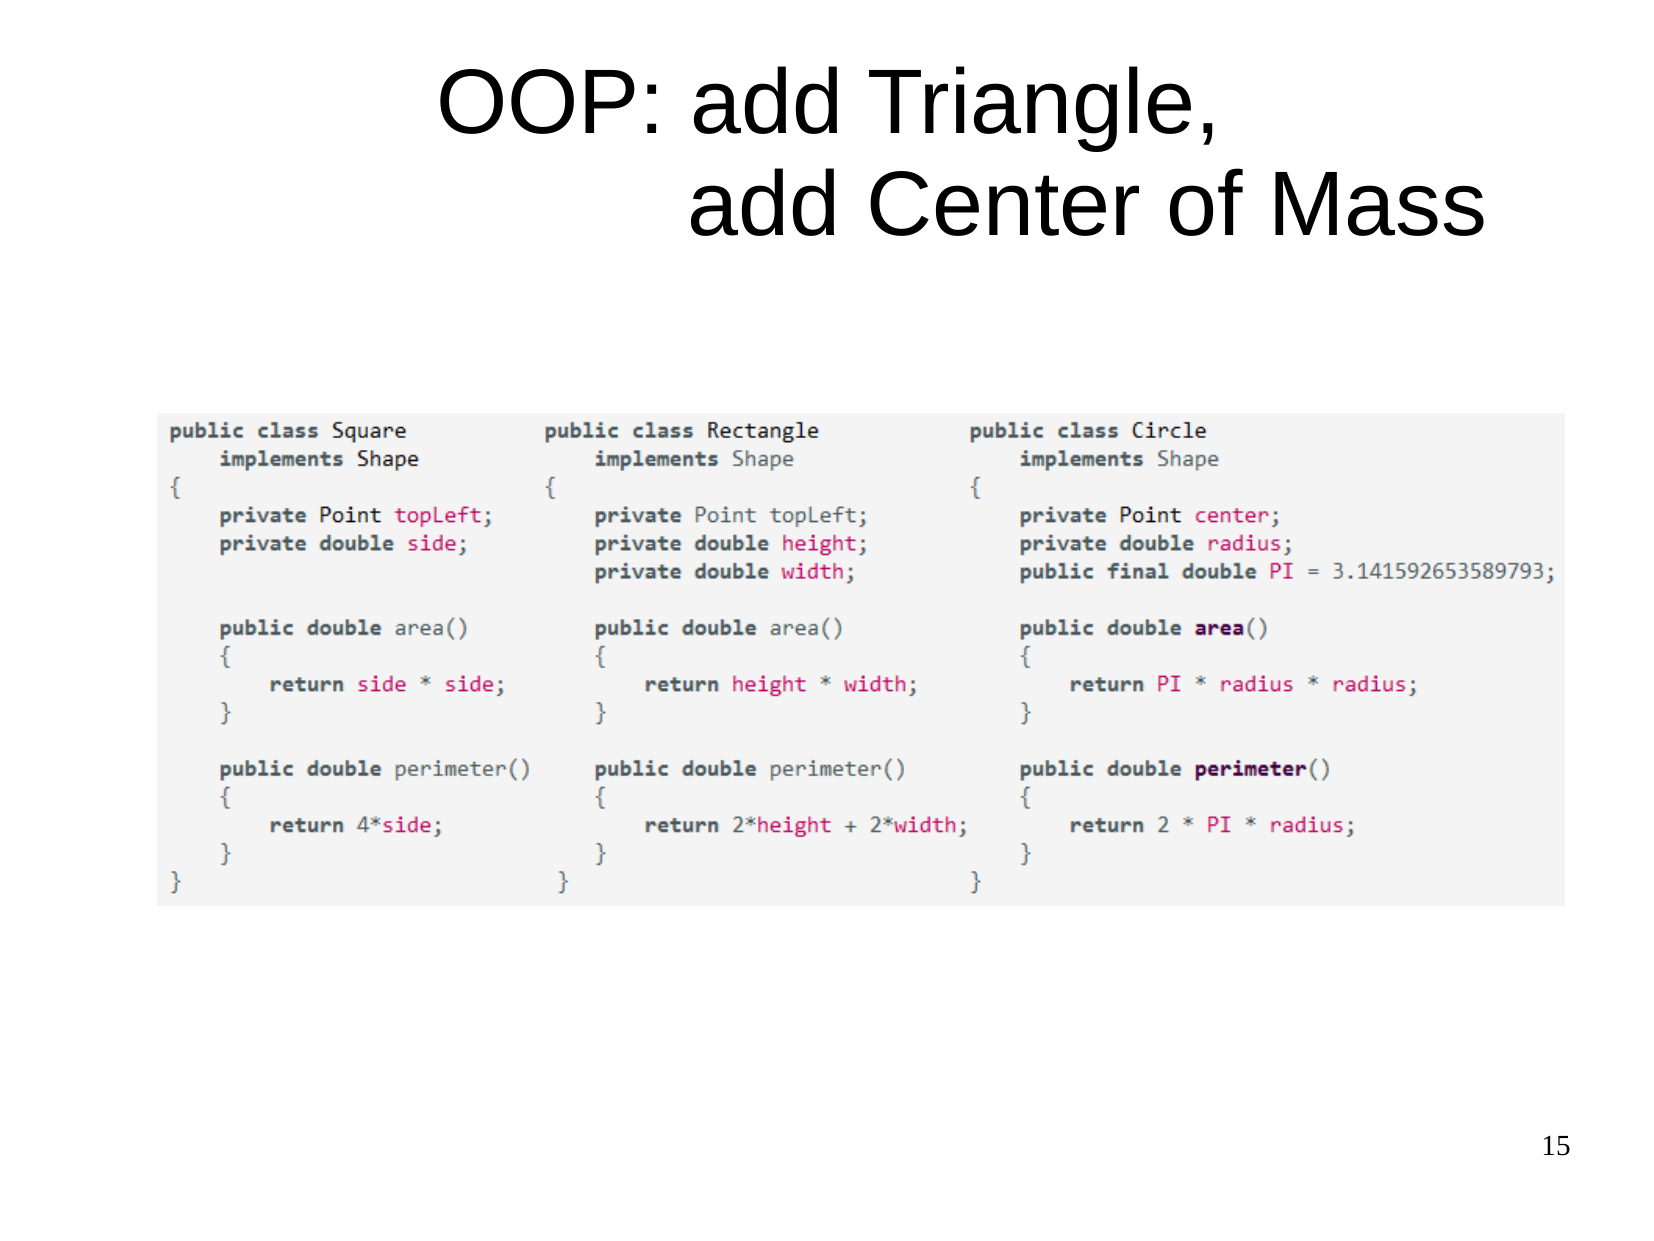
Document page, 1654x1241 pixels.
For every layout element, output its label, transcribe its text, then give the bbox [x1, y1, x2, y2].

title OOP: add Triangle, add Center of Mass [59, 49, 1625, 257]
picture [157, 413, 1565, 906]
